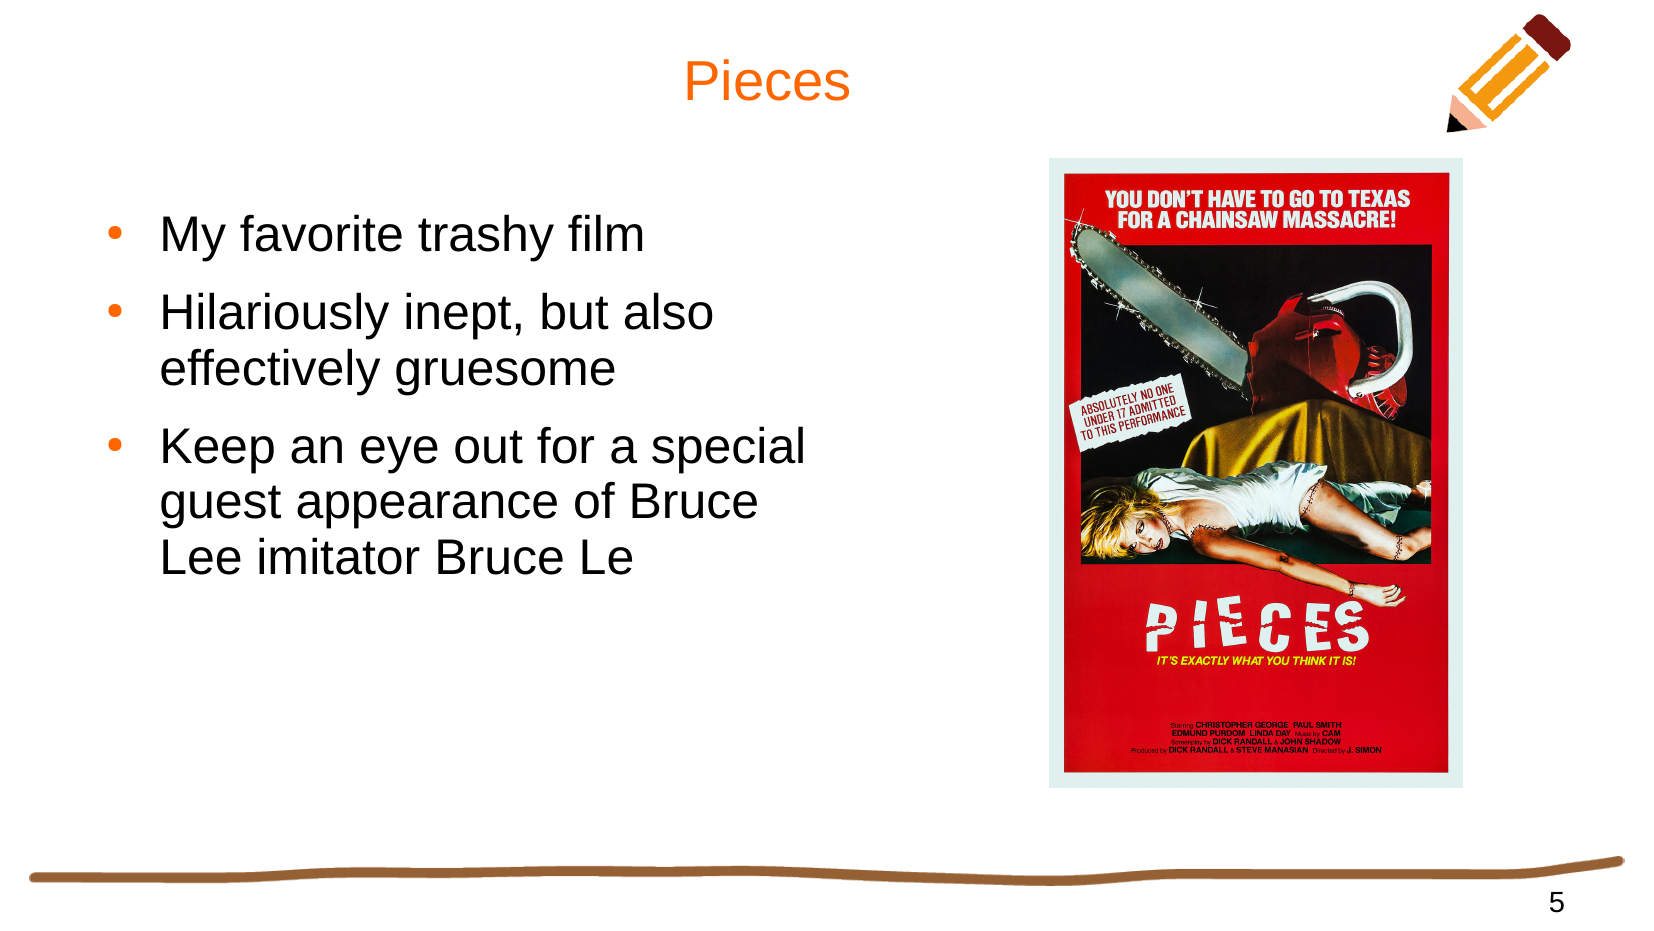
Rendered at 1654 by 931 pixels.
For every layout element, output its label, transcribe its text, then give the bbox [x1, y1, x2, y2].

title Pieces [88, 29, 1447, 133]
picture [29, 856, 1625, 886]
list My favorite trashy film Hilariously inept, but also effectively gruesome Keep an eye out for a special guest appearance of Bruce Lee imitator Bruce Le [88, 206, 809, 857]
picture [1446, 14, 1571, 133]
picture [1049, 158, 1463, 788]
